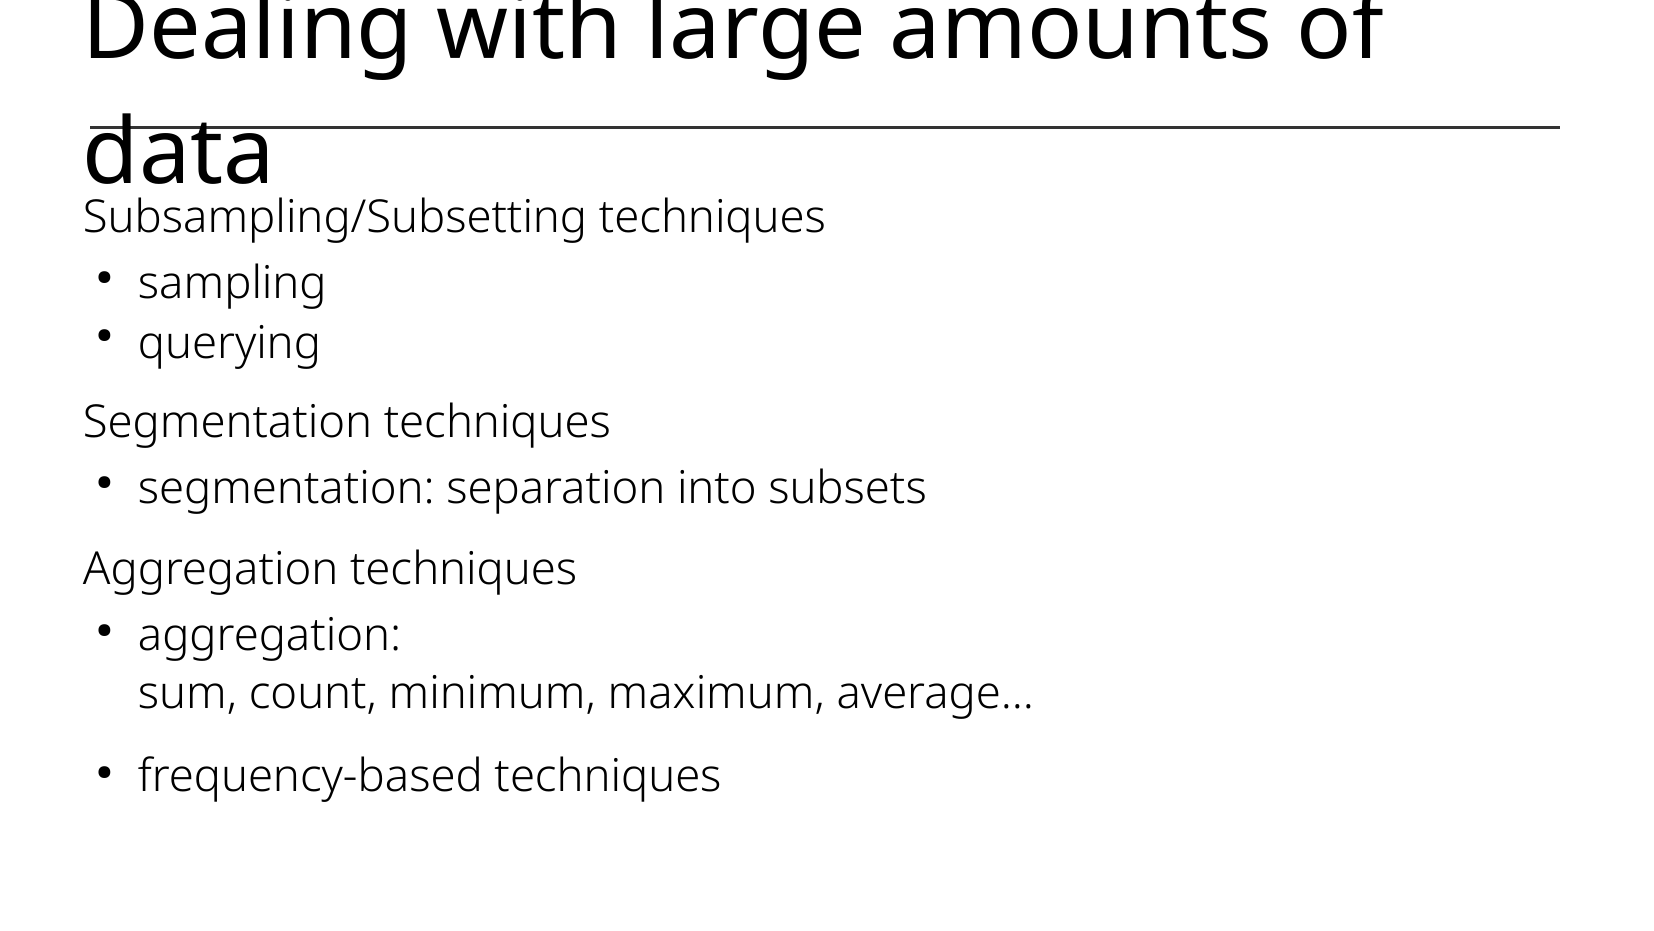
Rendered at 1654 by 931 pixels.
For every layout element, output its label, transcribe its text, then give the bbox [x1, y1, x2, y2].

title Dealing with large amounts of data [82, 32, 1571, 140]
list Subsampling/Subsetting techniques sampling querying Segmentation techniques segmentation: separation into subsets Aggregation techniques aggregation: sum, count, minimum, maximum, average... frequency-based techniques [82, 195, 1571, 811]
